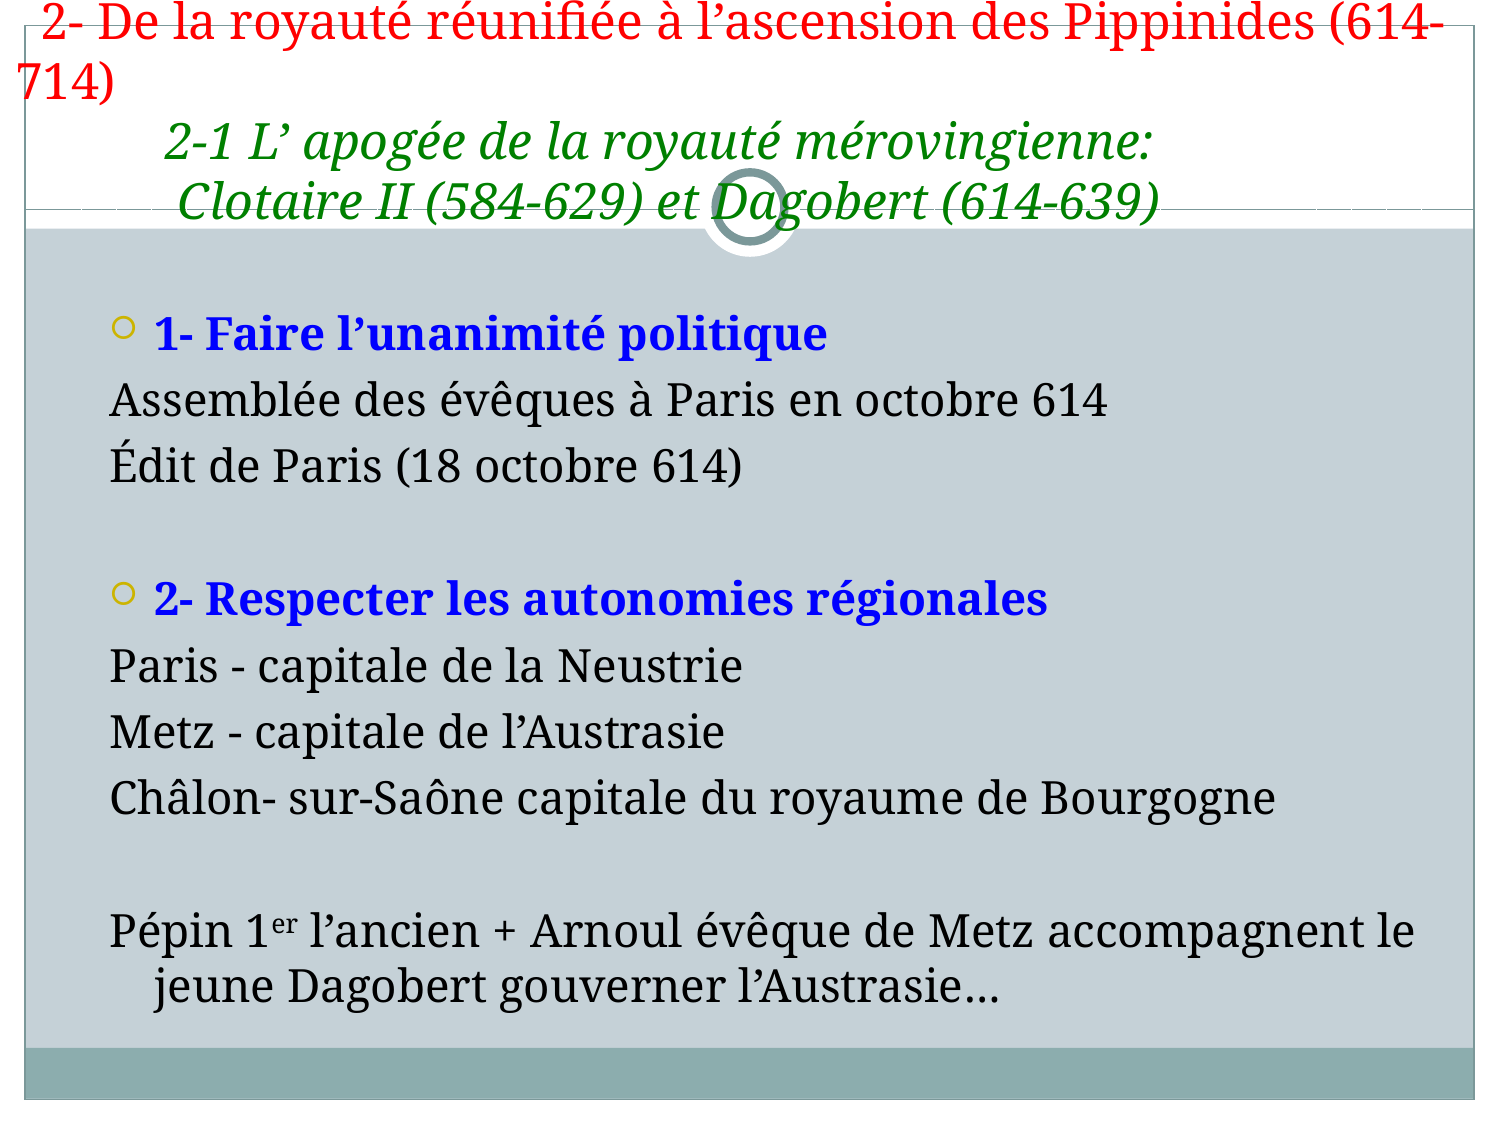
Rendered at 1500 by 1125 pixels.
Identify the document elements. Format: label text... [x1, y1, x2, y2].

list 1- Faire l’unanimité politique Assemblée des évêques à Paris en octobre 614 Édit de Paris (18 octobre 614) 2- Respecter les autonomies régionales Paris - capitale de la Neustrie Metz - capitale de l’Austrasie Châlon- sur-Saône capitale du royaume de Bourgogne Pépin 1er l’ancien + Arnoul évêque de Metz accompagnent le jeune Dagobert gouverner l’Austrasie… [49, 296, 1445, 1047]
title 2- De la royauté réunifiée à l’ascension des Pippinides (614-714) 2-1 L’ apogée de la royauté mérovingienne: Clotaire II (584-629) et Dagobert (614-639) [0, 0, 1484, 220]
